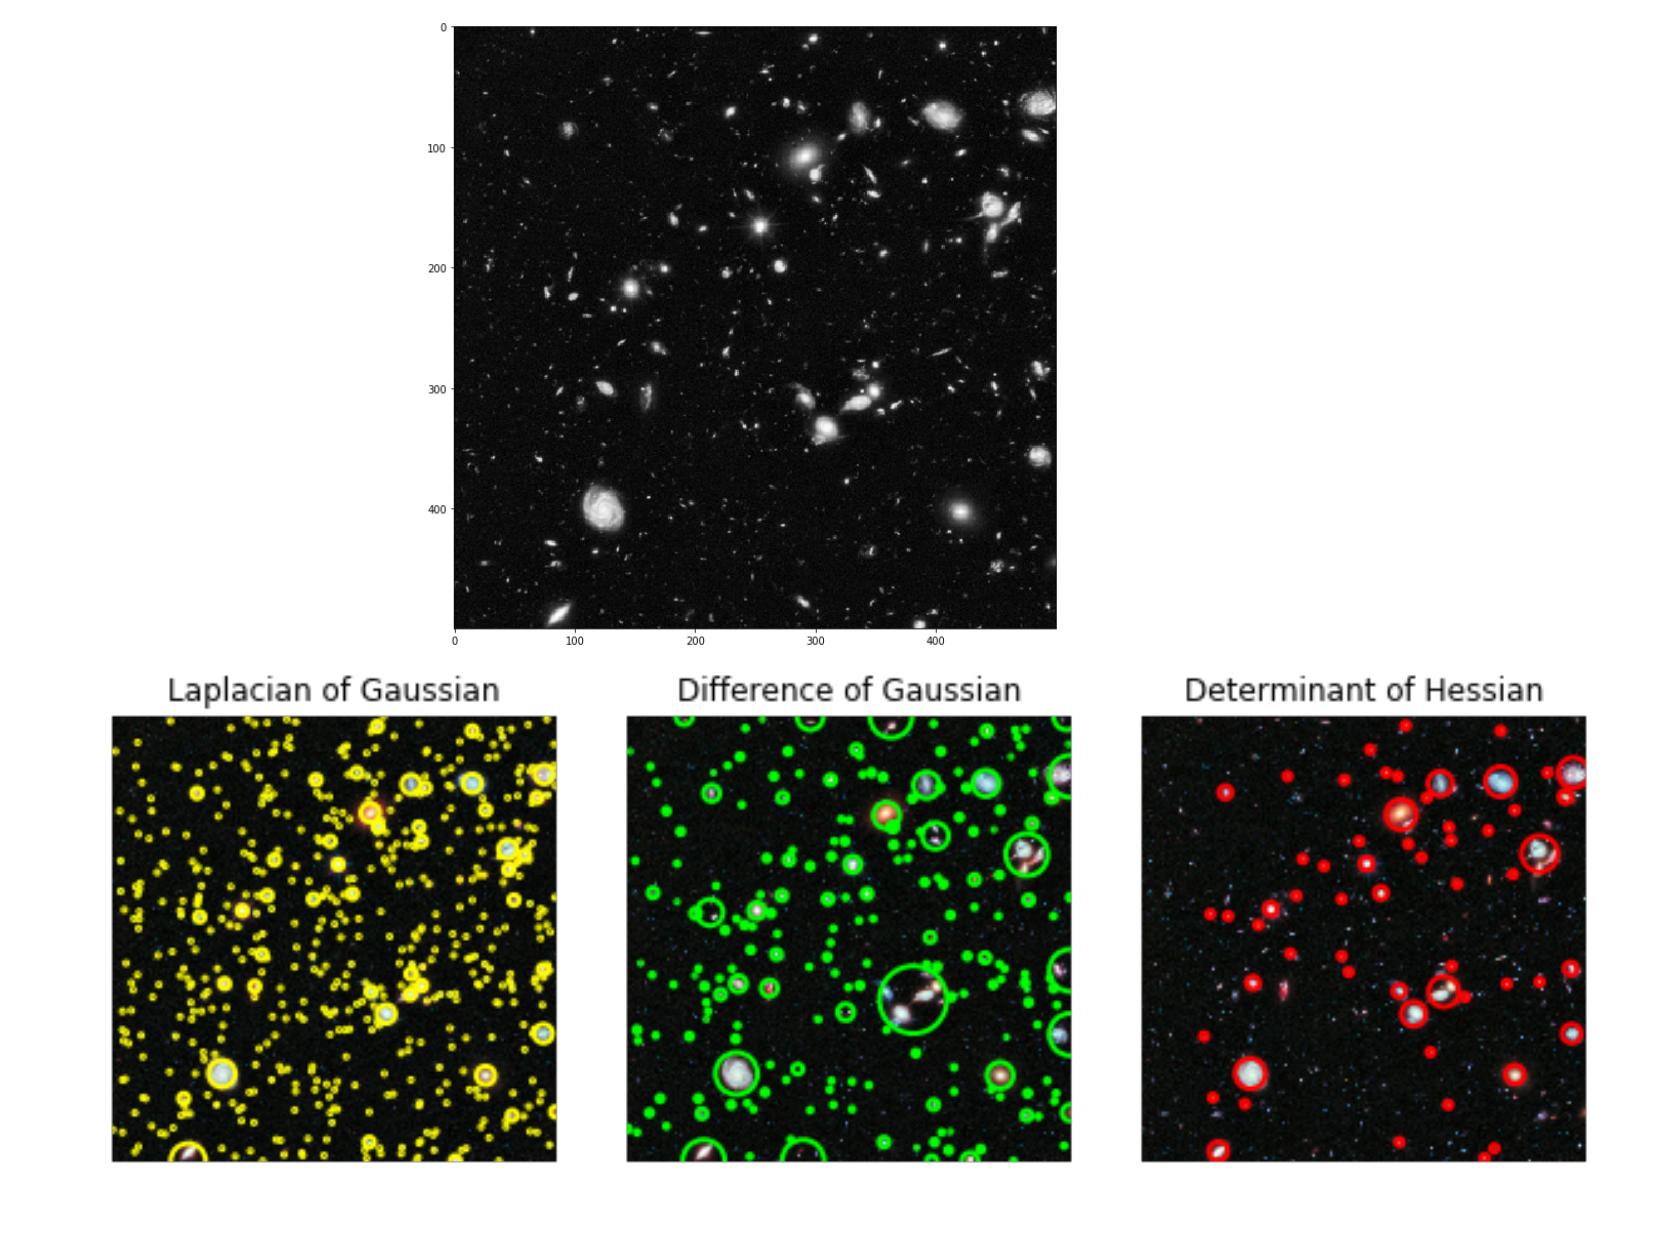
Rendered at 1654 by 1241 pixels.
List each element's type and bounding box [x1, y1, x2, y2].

picture [420, 16, 1066, 653]
picture [30, 659, 1627, 1223]
